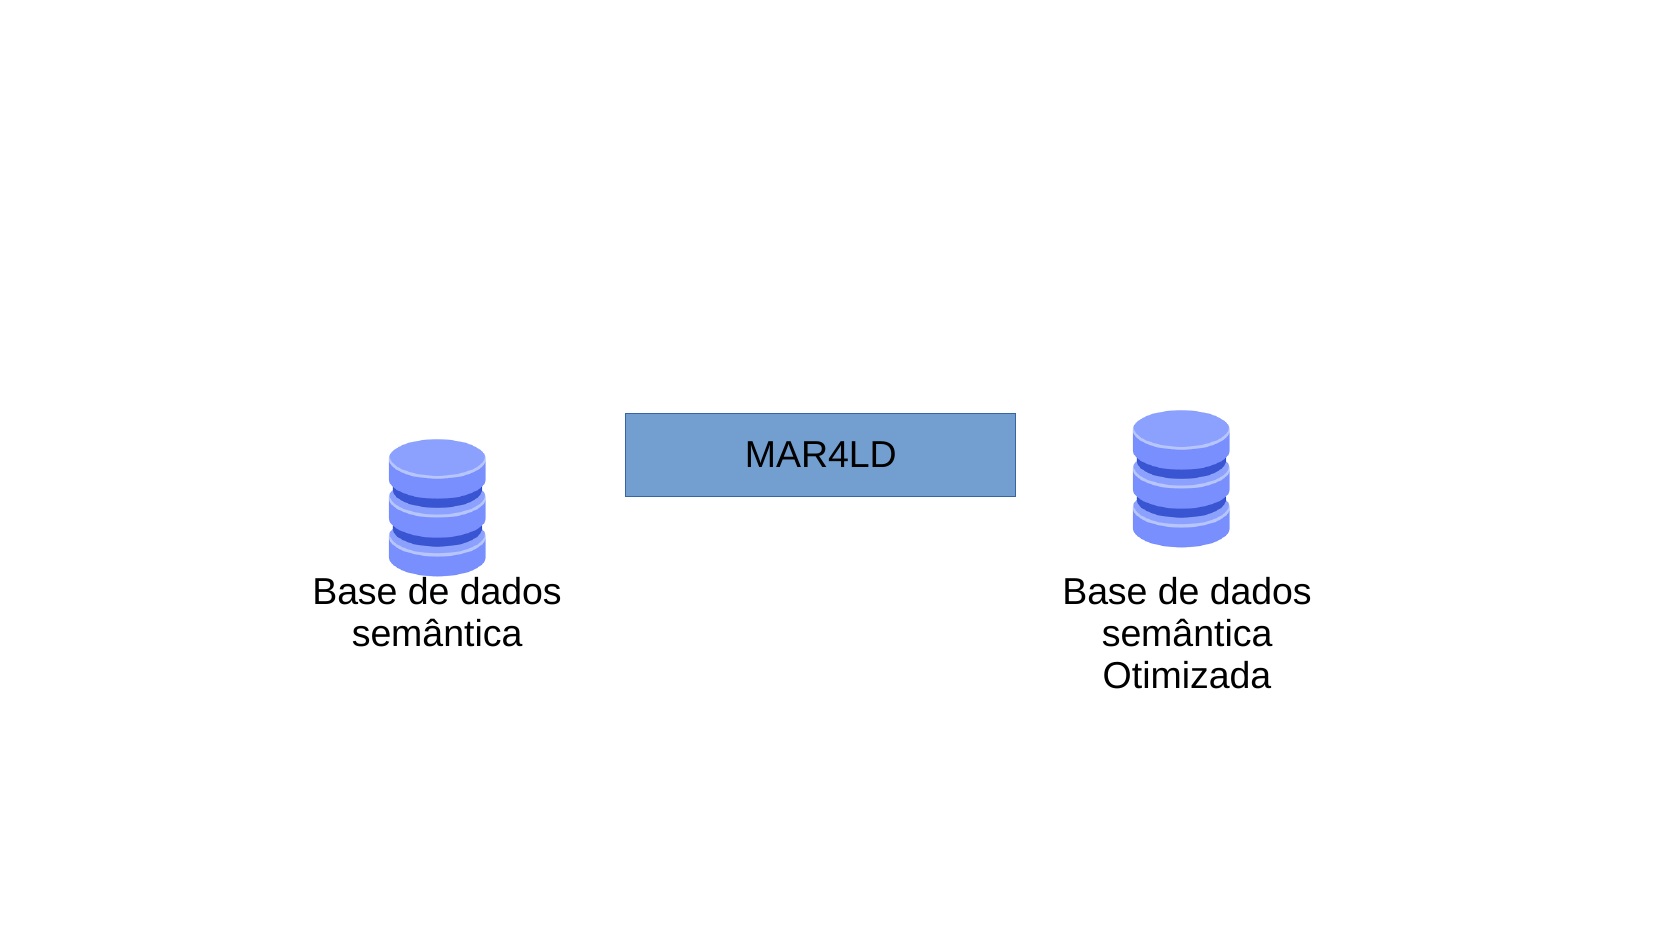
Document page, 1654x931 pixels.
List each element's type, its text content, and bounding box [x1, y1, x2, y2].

picture [366, 436, 508, 563]
text_box Base de dados semântica [289, 563, 585, 668]
picture [1110, 407, 1252, 550]
text_box Base de dados semântica Otimizada [1039, 563, 1335, 705]
text_box MAR4LD [625, 413, 1016, 497]
